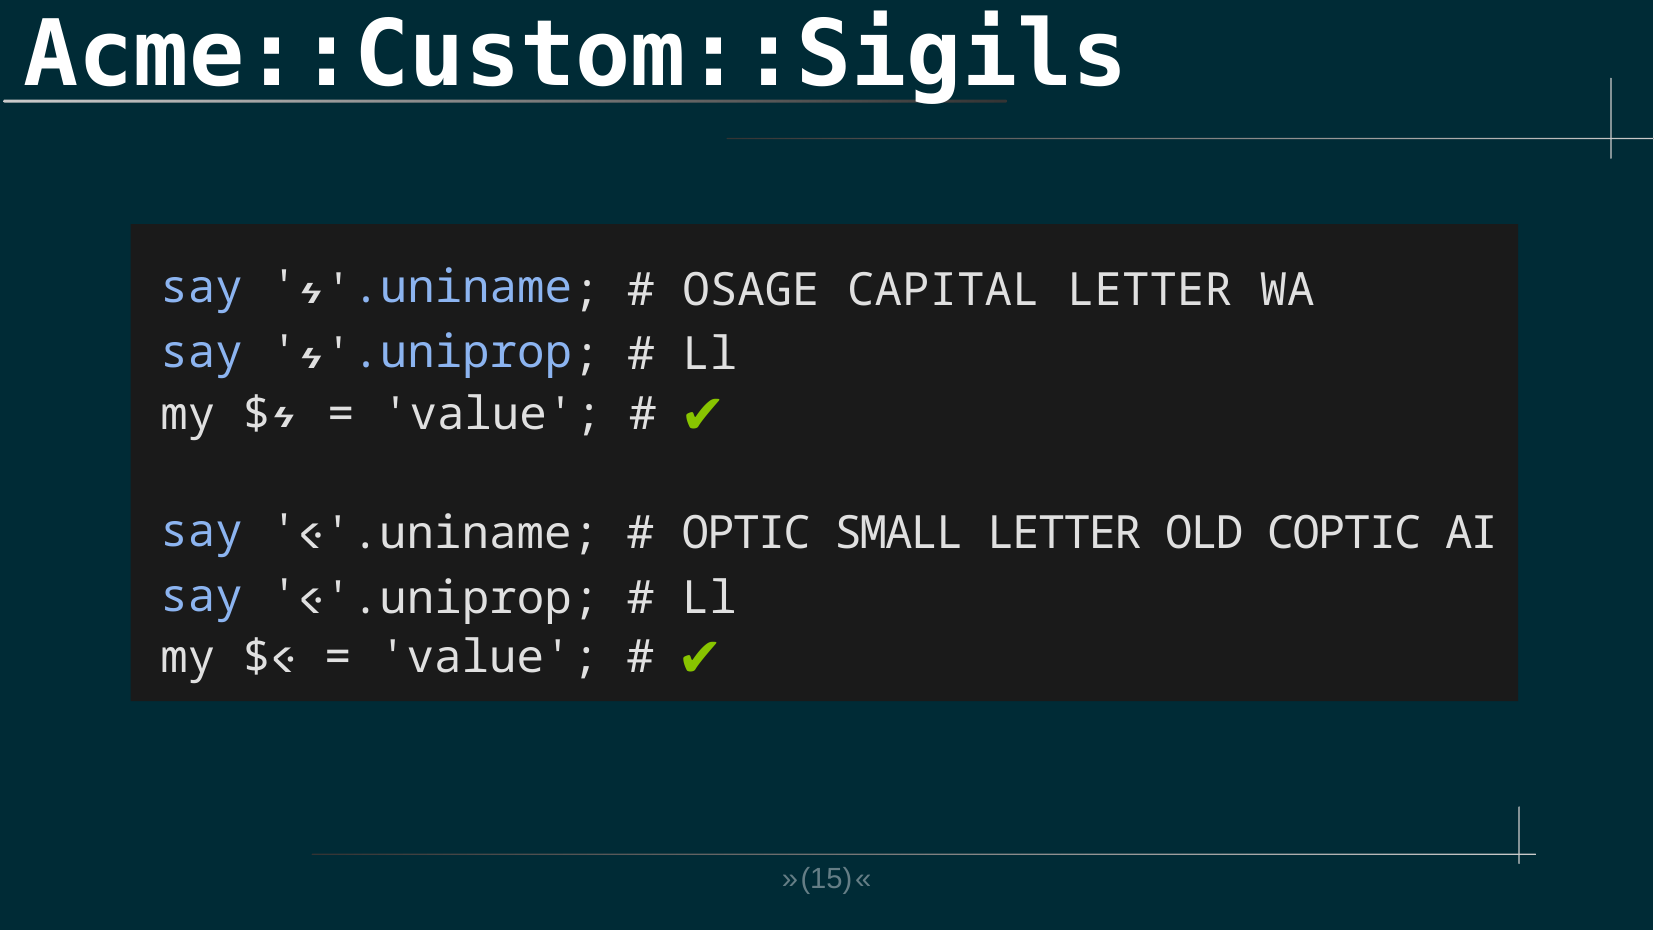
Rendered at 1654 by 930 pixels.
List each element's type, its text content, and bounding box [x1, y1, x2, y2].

text_box say '𐓷'.uniname; # Osage Capital Letter Wa say '𐓷'.uniprop; # Ll my $𐓷 = 'value'; # ✔ say 'ⲵ'.uniname; # optic SMALL letter old coptic ai say 'ⲵ'.uniprop; # Ll my $ⲵ = 'value'; # ✔ [130, 224, 1519, 702]
title Acme::Custom::Sigils [23, 0, 1588, 108]
